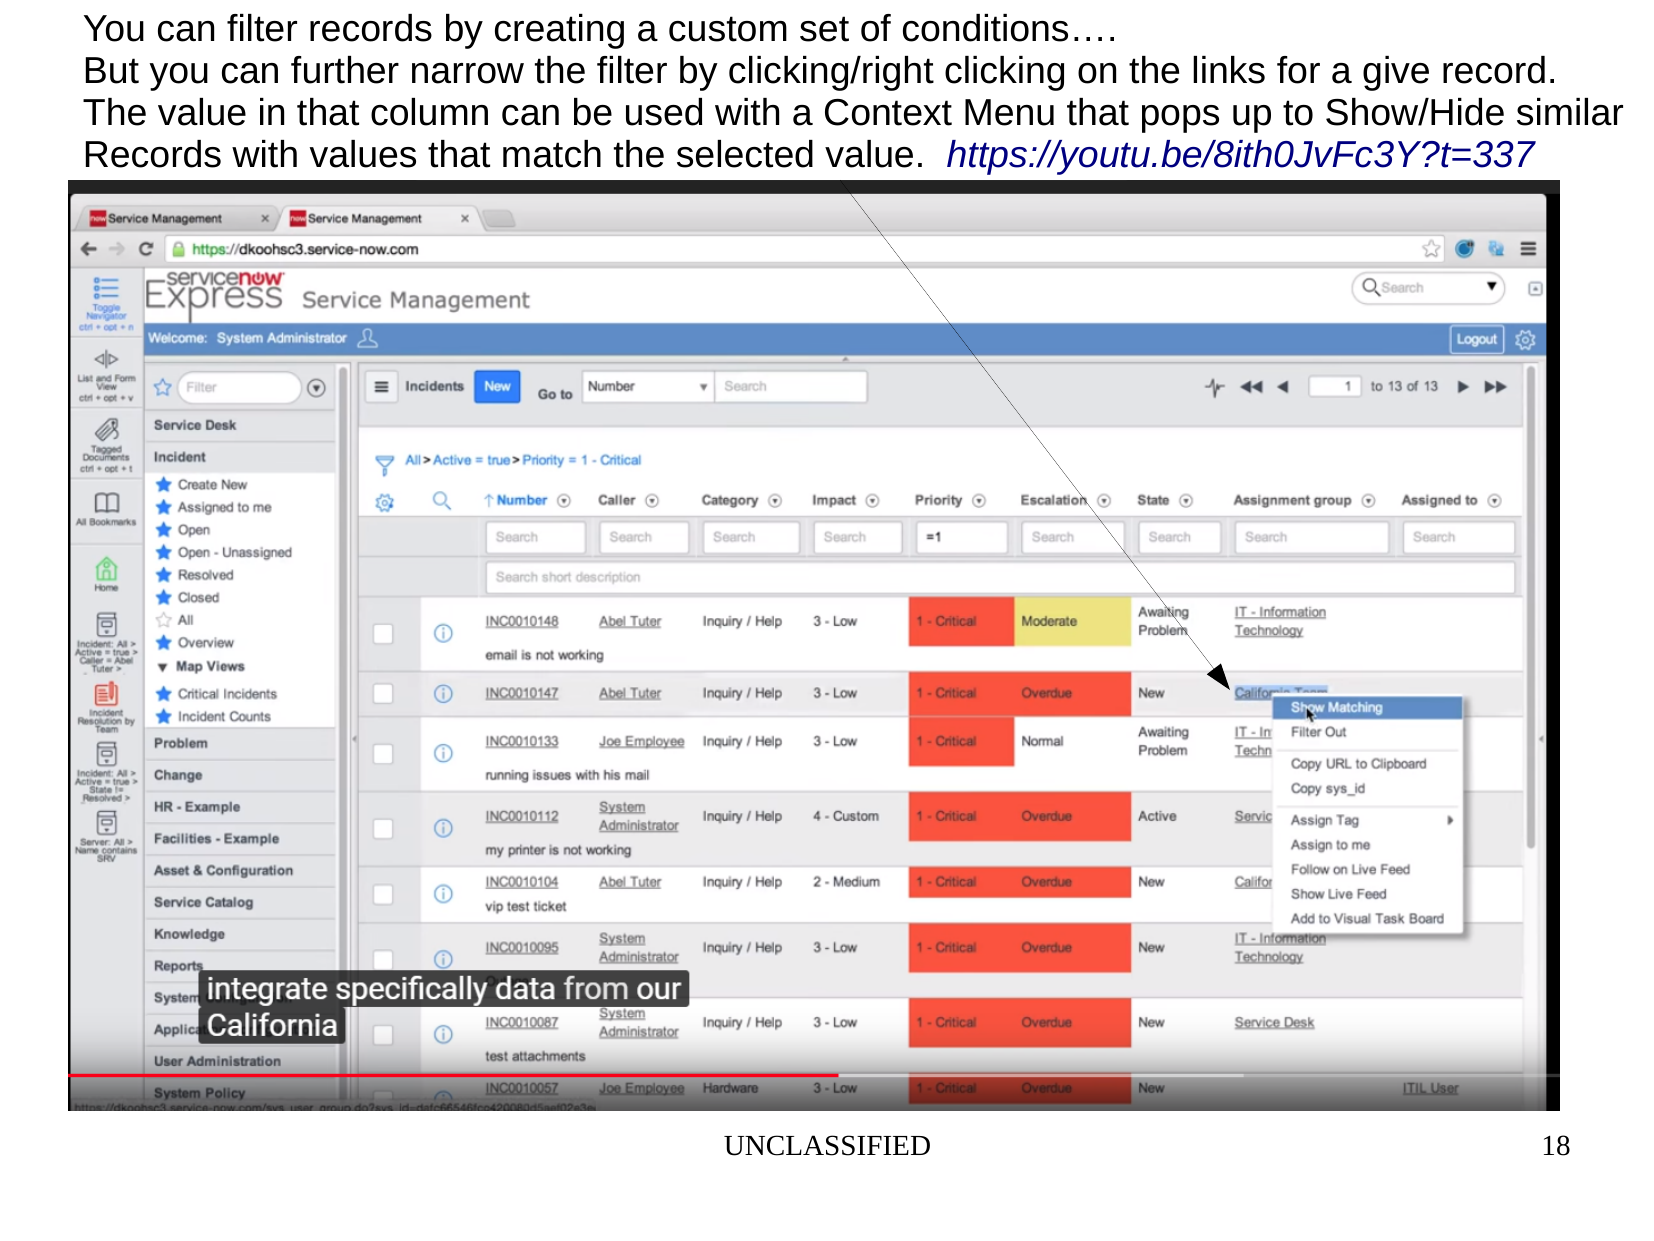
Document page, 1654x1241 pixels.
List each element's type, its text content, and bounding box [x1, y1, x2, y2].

text_box You can filter records by creating a custom set of conditions…. But you can further narrow the filter by clicking/right clicking on the links for a give record. The value in that column can be used with a Context Menu that pops up to Show/Hide similar Records with values that match the selected value. https://youtu.be/8ith0JvFc3Y?t=337 [68, 0, 1647, 225]
picture [68, 225, 1561, 1111]
